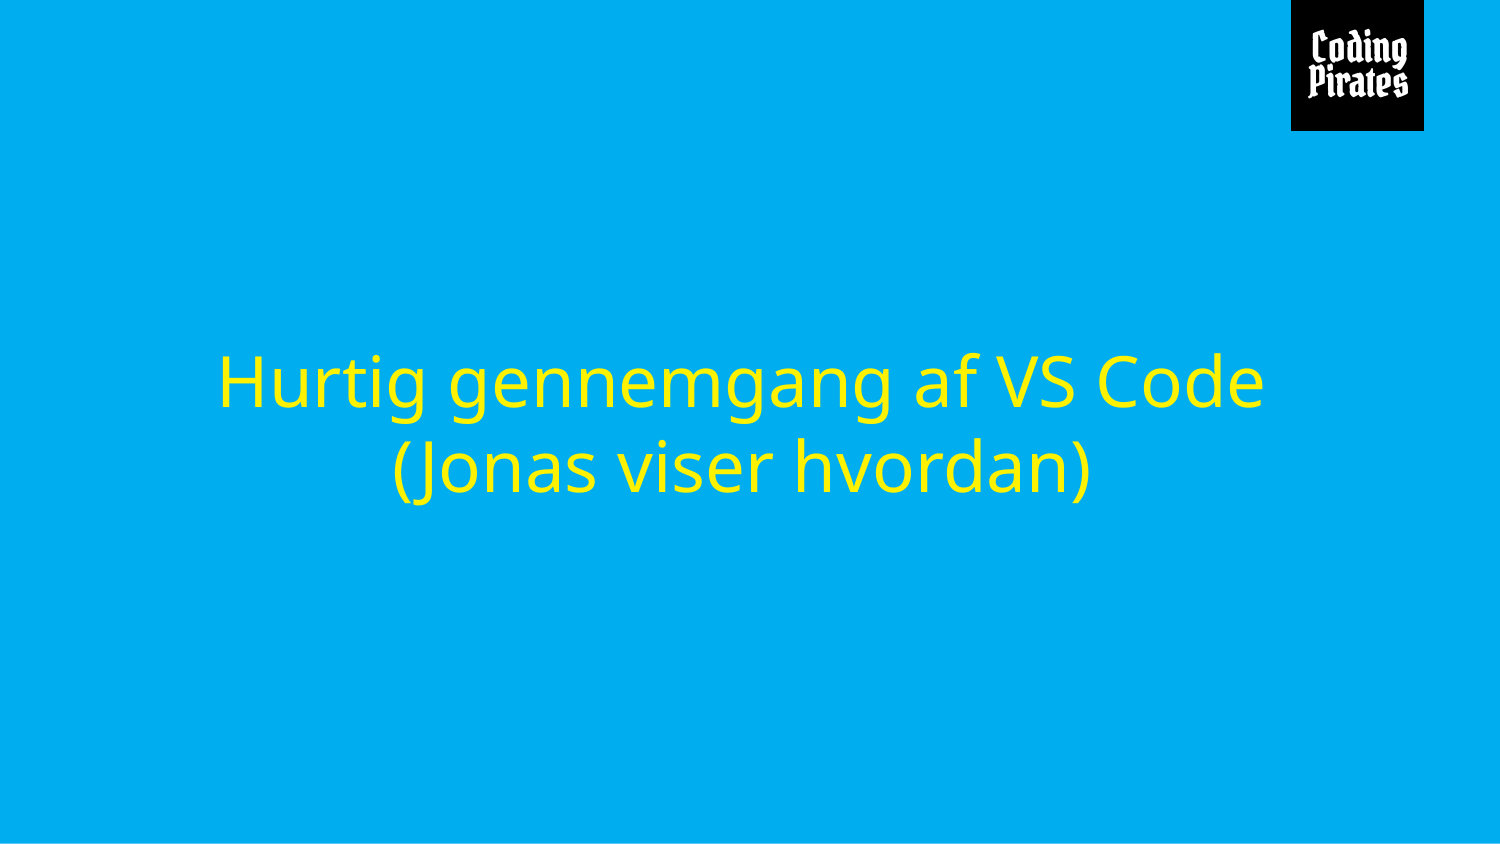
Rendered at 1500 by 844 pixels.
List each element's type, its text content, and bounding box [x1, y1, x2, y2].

title Hurtig gennemgang af VS Code (Jonas viser hvordan) [12, 352, 1472, 491]
picture [1292, 0, 1423, 130]
